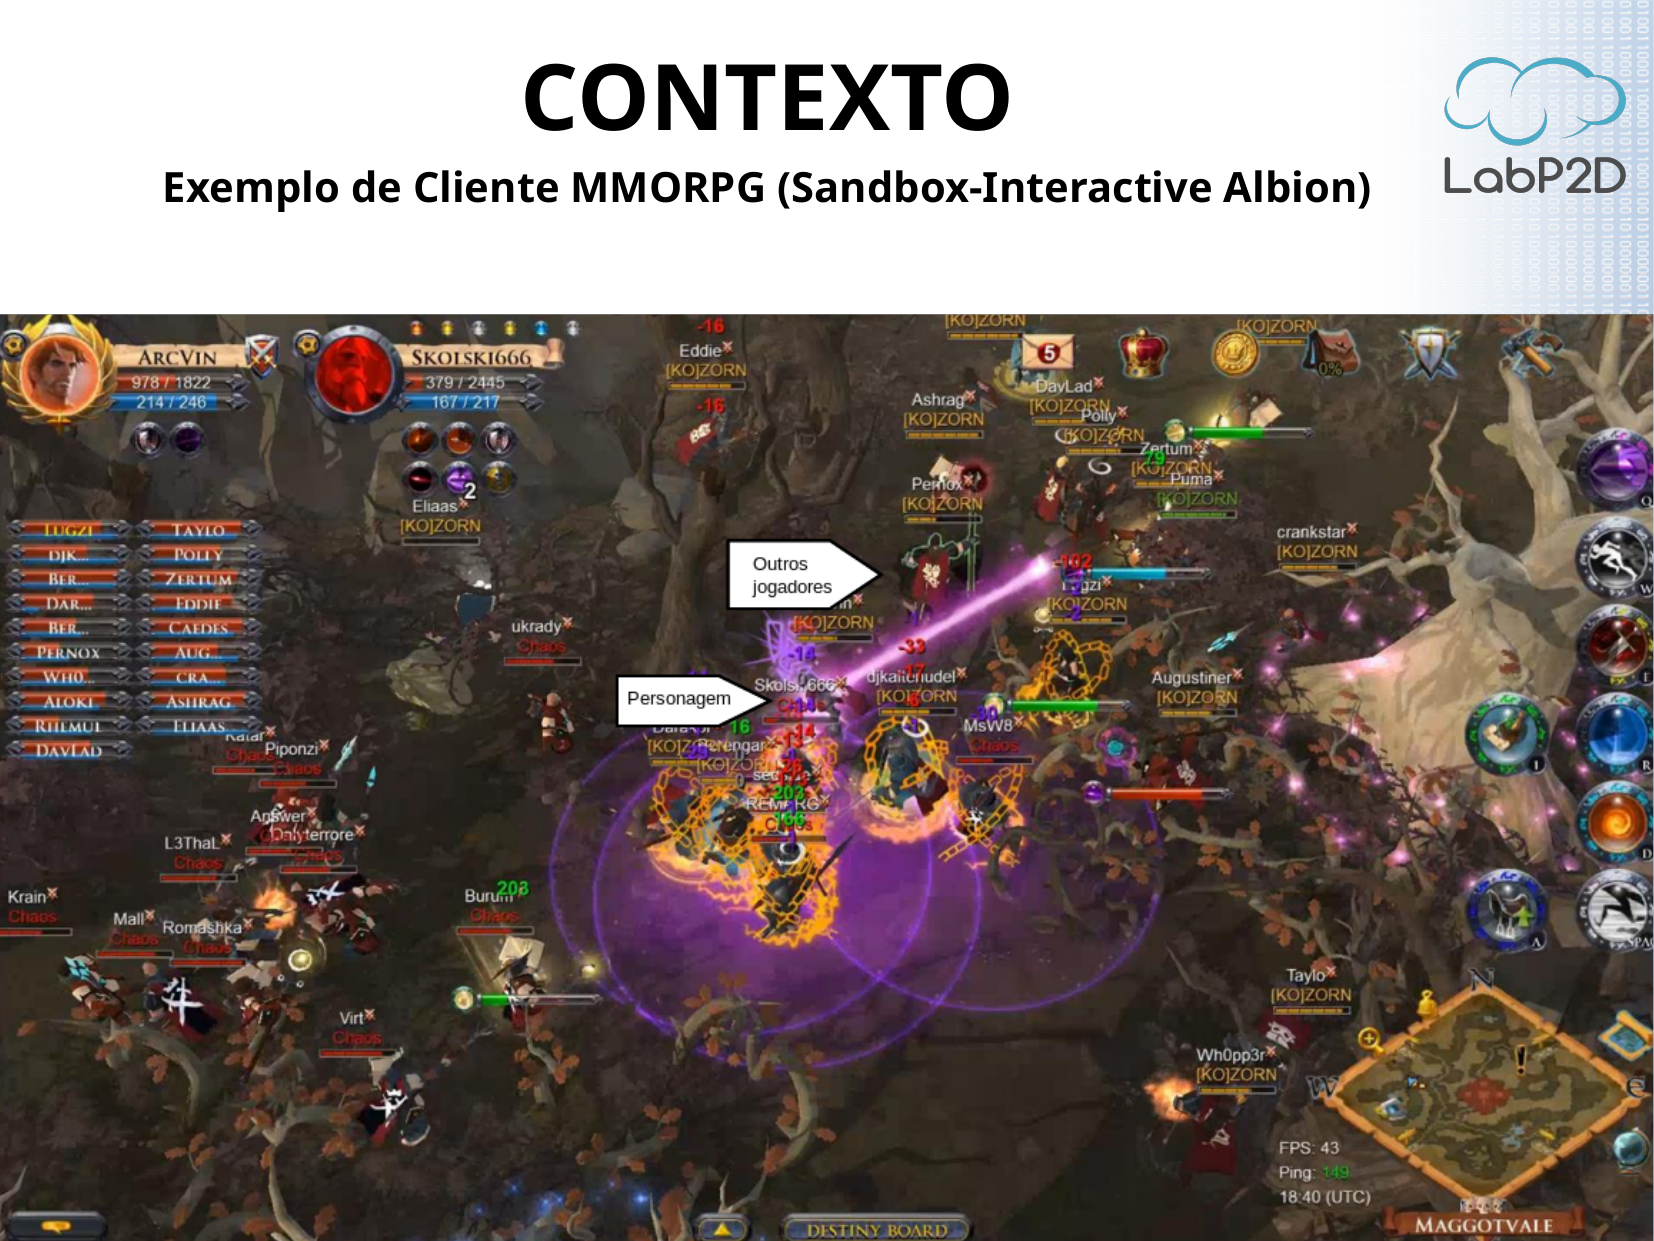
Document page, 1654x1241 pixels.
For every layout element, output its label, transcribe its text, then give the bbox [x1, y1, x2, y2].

picture [0, 1, 1654, 1241]
title CONTEXTO Exemplo de Cliente MMORPG (Sandbox-Interactive Albion) [82, 19, 1453, 227]
